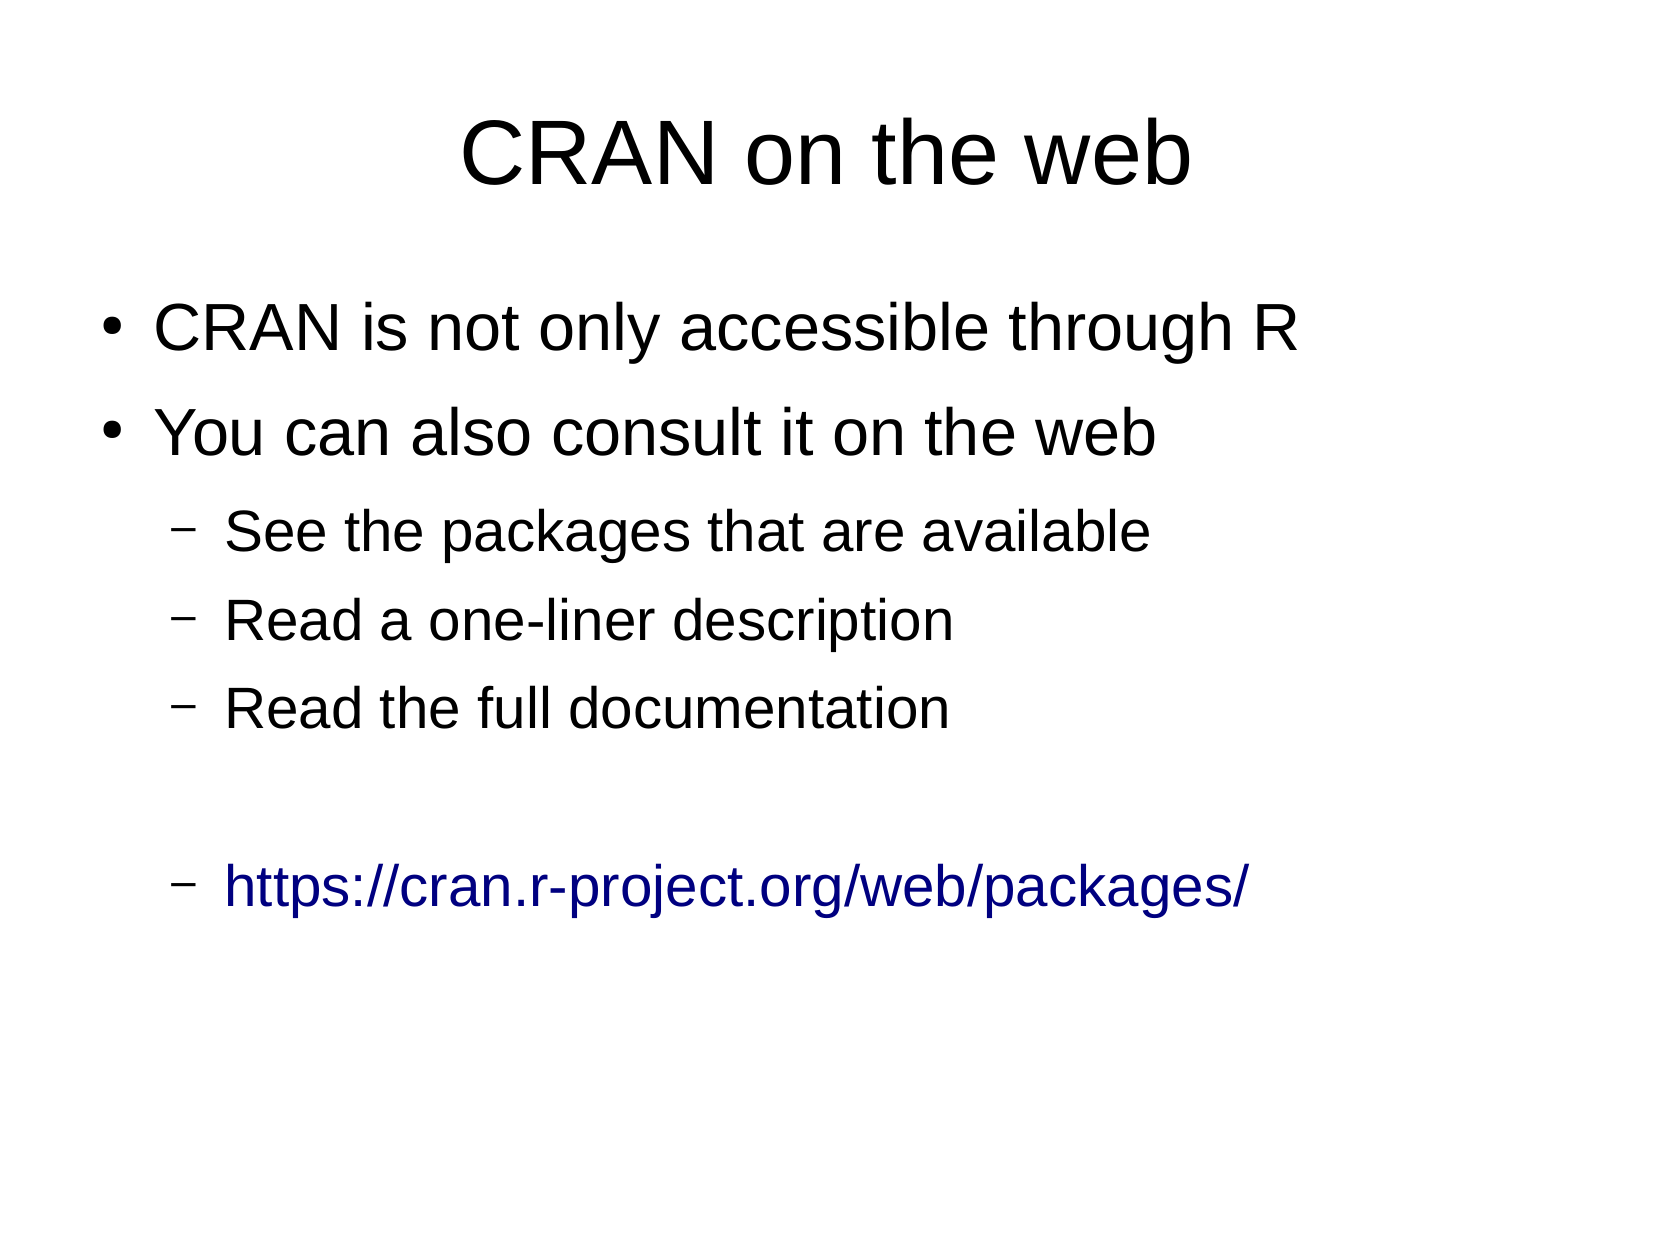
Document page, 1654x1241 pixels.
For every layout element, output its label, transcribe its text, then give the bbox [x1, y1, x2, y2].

list CRAN is not only accessible through R You can also consult it on the web See the packages that are available Read a one-liner description Read the full documentation https://cran.r-project.org/web/packages/ [82, 290, 1571, 1010]
title CRAN on the web [82, 49, 1571, 257]
